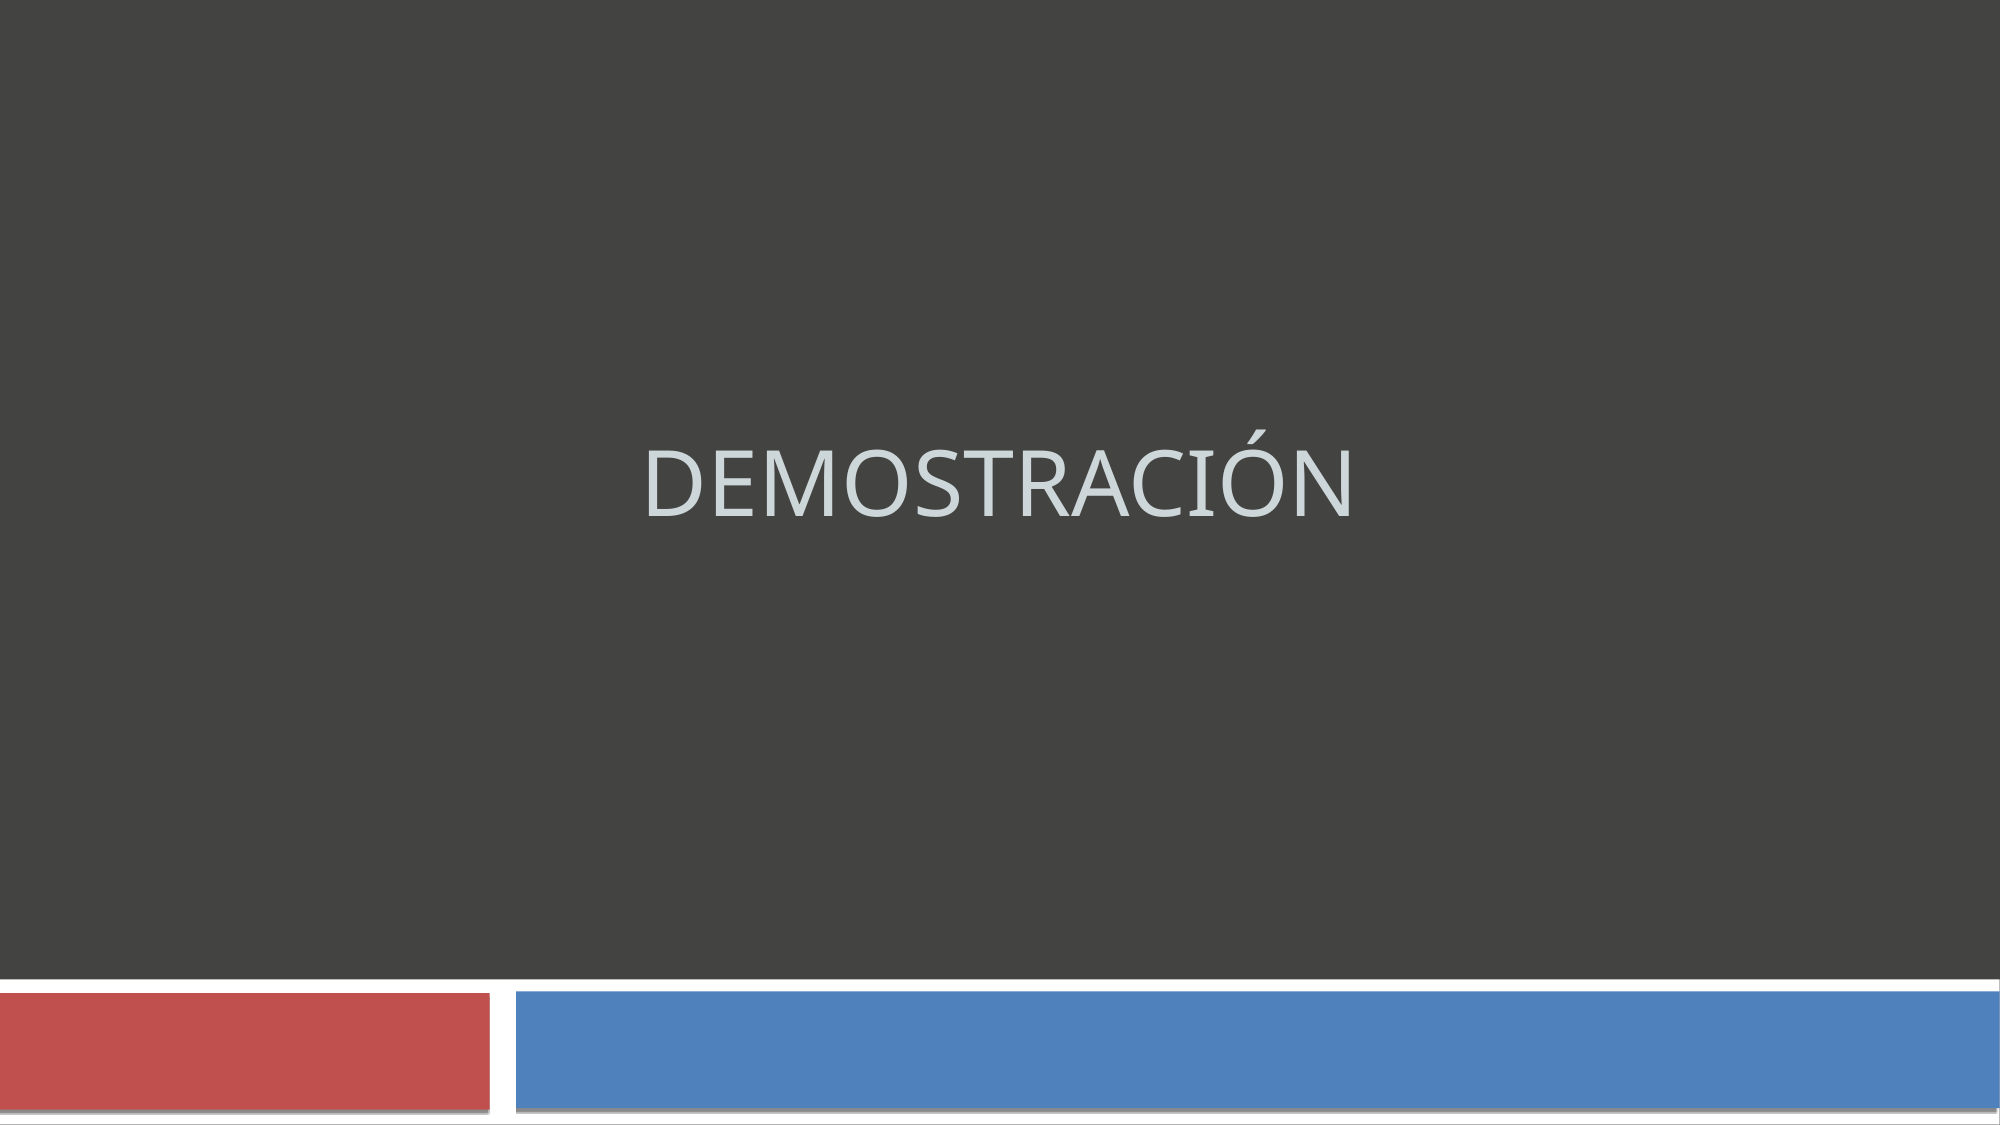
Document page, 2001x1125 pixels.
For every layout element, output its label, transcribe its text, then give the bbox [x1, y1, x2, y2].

text_box Demostración [99, 44, 1900, 916]
